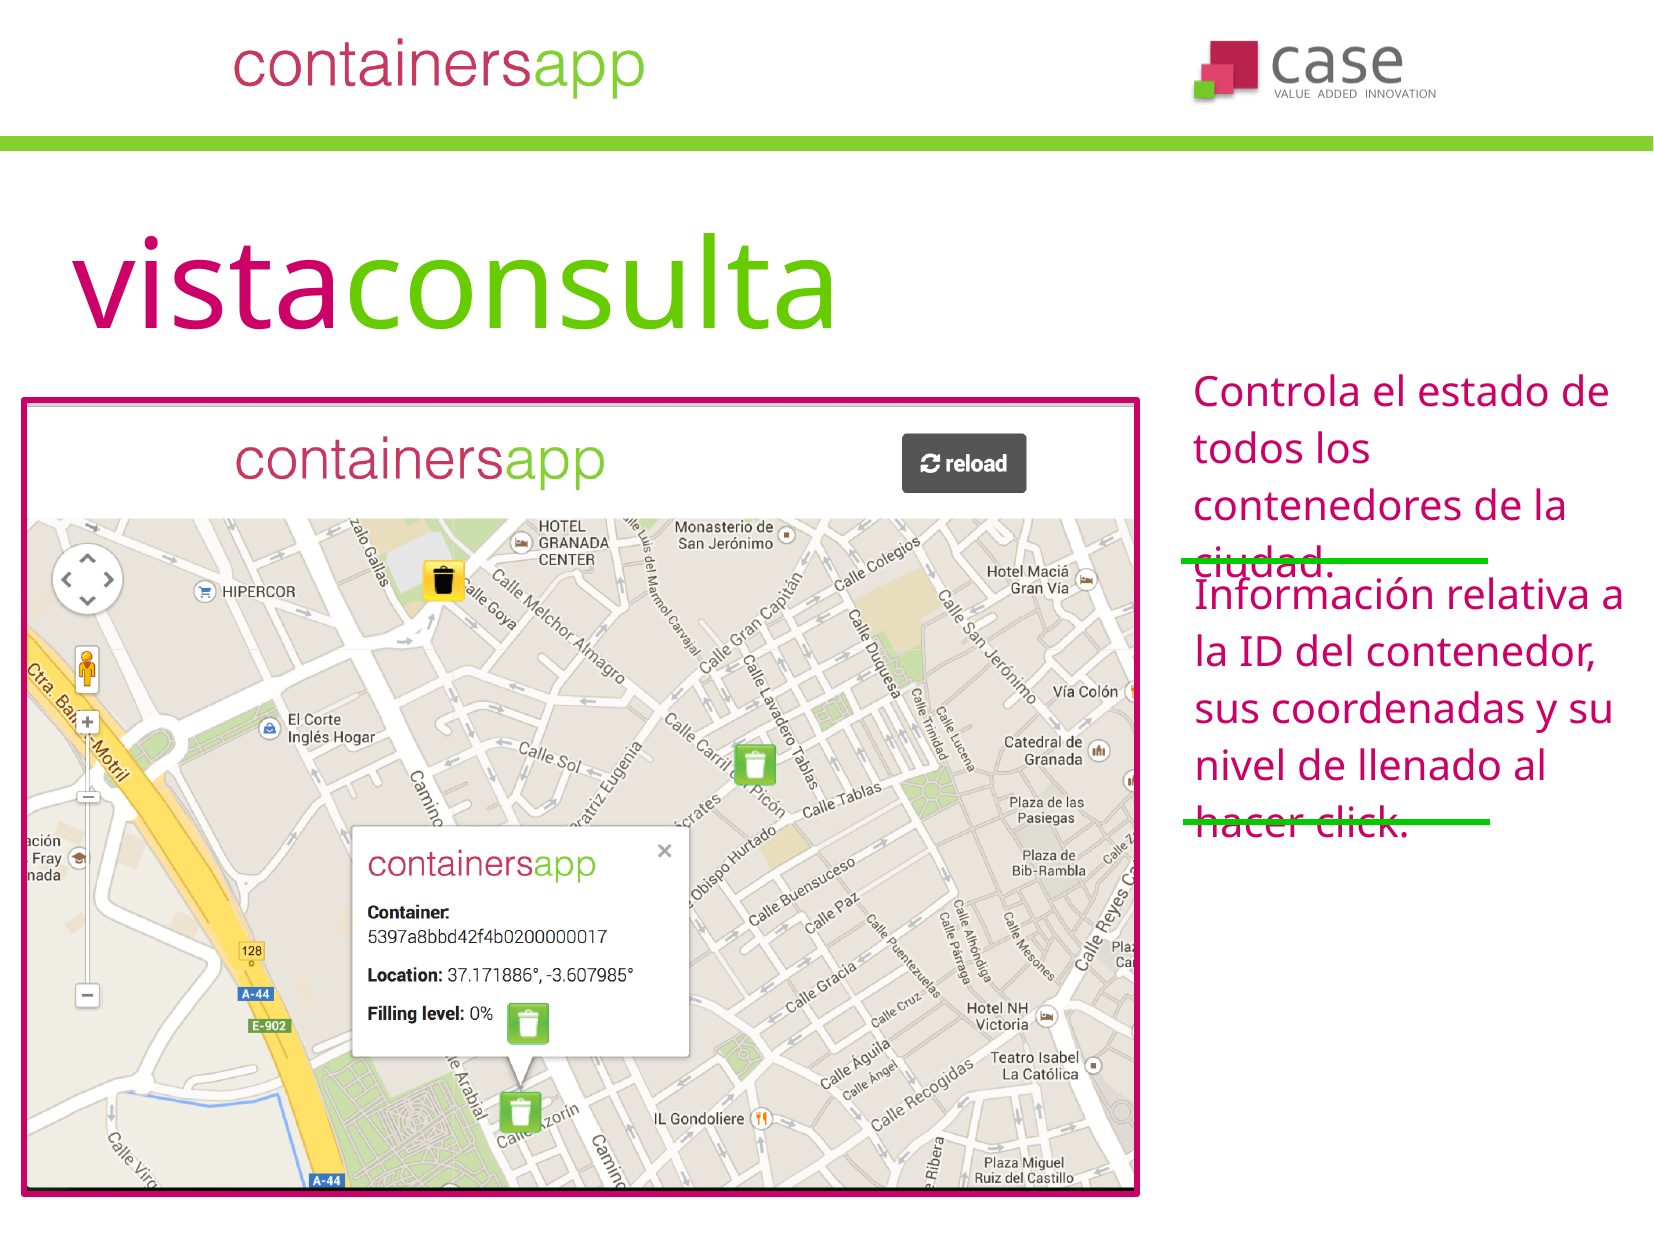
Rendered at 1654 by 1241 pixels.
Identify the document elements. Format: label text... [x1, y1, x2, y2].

title vistaconsulta - [72, 207, 1561, 507]
picture [0, 5, 1654, 151]
title Información relativa a la ID del contenedor, sus coordenadas y su nivel de llenado al hacer click. [1194, 602, 1632, 813]
title Controla el estado de todos los contenedores de la ciudad. [1192, 396, 1630, 555]
picture [26, 402, 1134, 1192]
